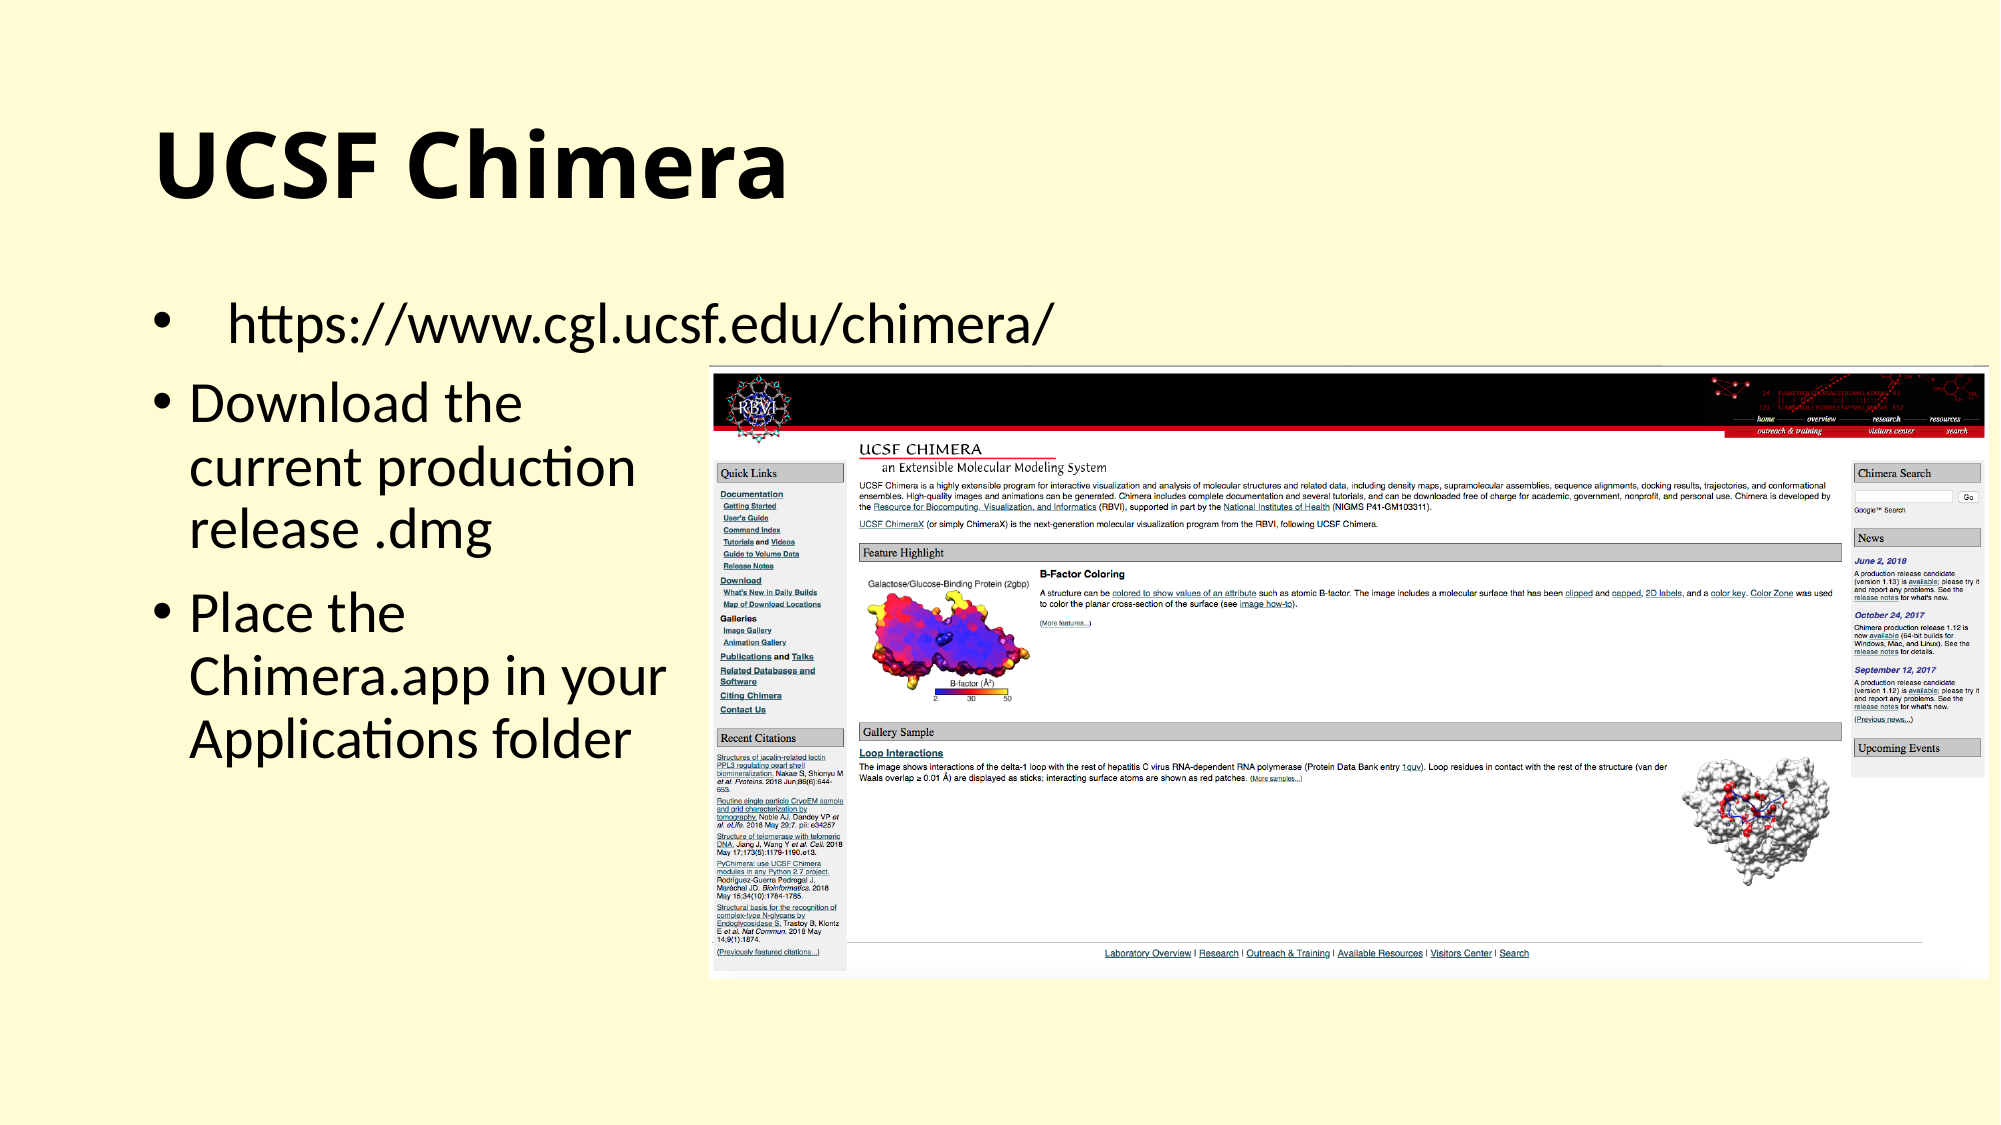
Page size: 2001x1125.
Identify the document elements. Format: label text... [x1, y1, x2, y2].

title UCSF Chimera [137, 59, 1863, 278]
list Download the current production release .dmg Place the Chimera.app in your Applications folder [137, 365, 710, 1079]
picture [709, 365, 1989, 979]
text_box https://www.cgl.ucsf.edu/chimera/ [137, 277, 1112, 363]
